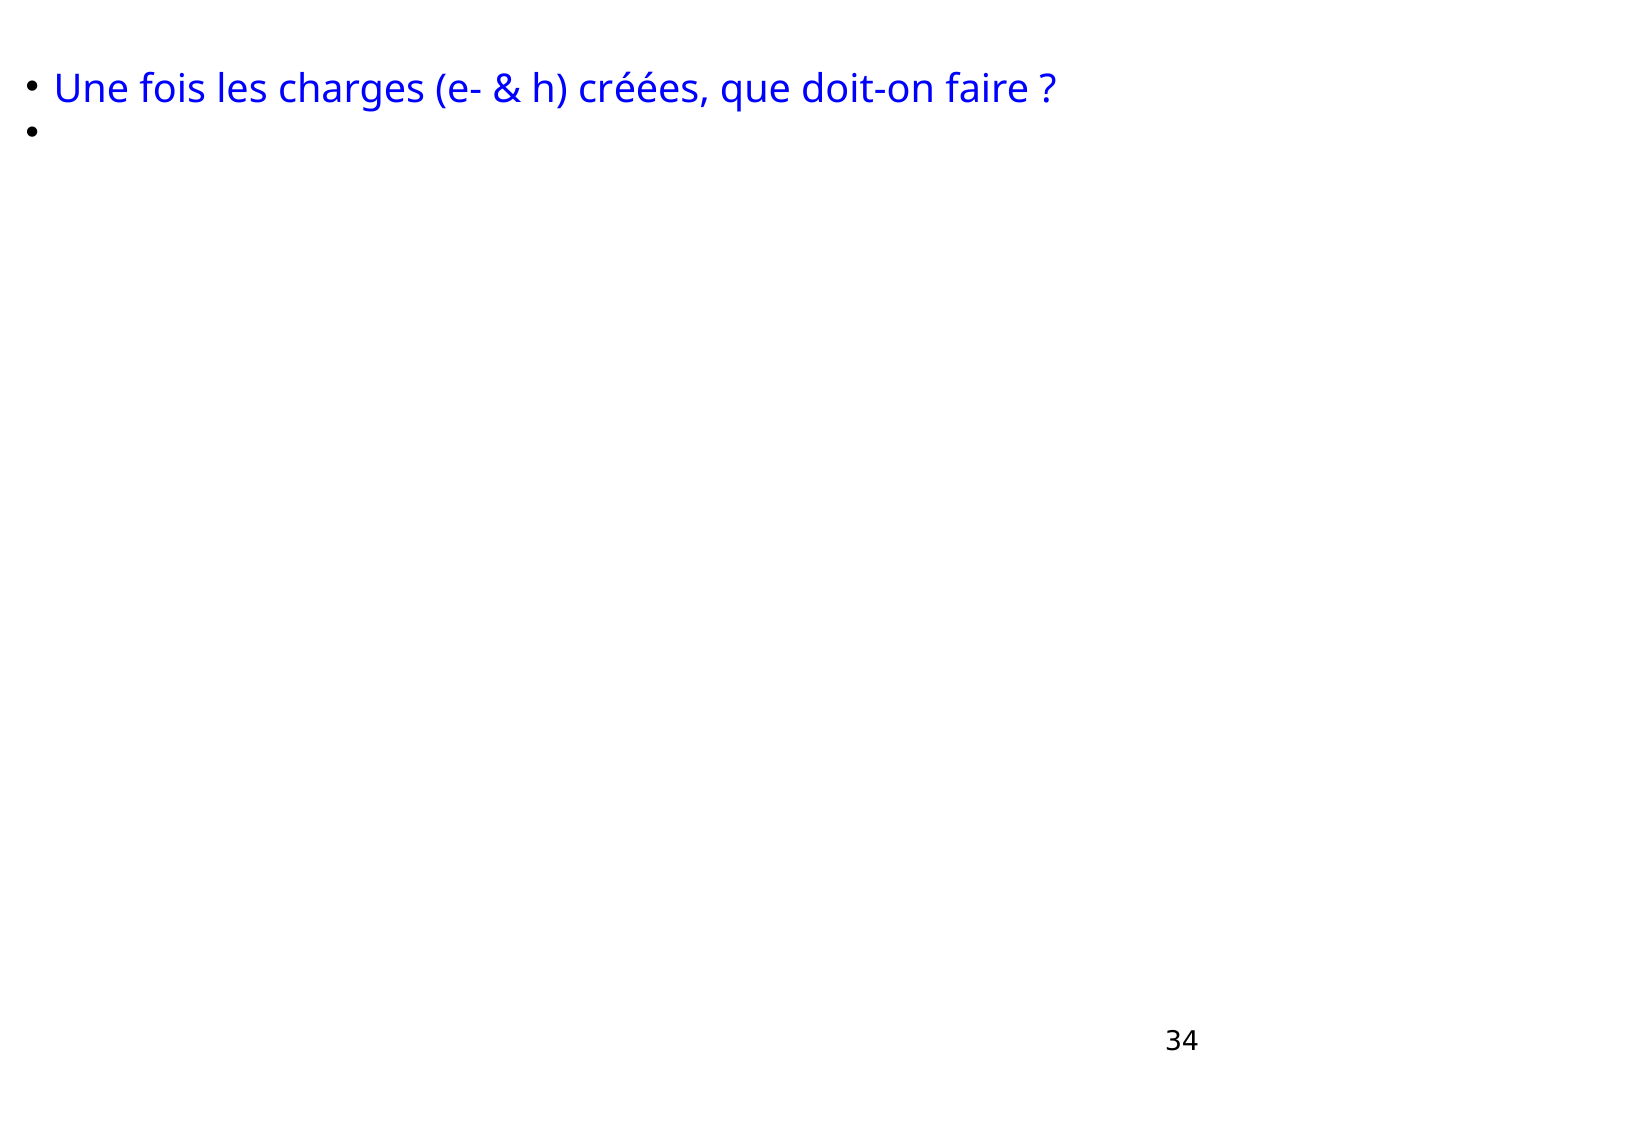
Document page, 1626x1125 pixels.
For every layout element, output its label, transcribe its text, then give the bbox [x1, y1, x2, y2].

text_box [1164, 1024, 1544, 1103]
text_box Une fois les charges (e- & h) créées, que doit-on faire ? [11, 58, 1602, 166]
